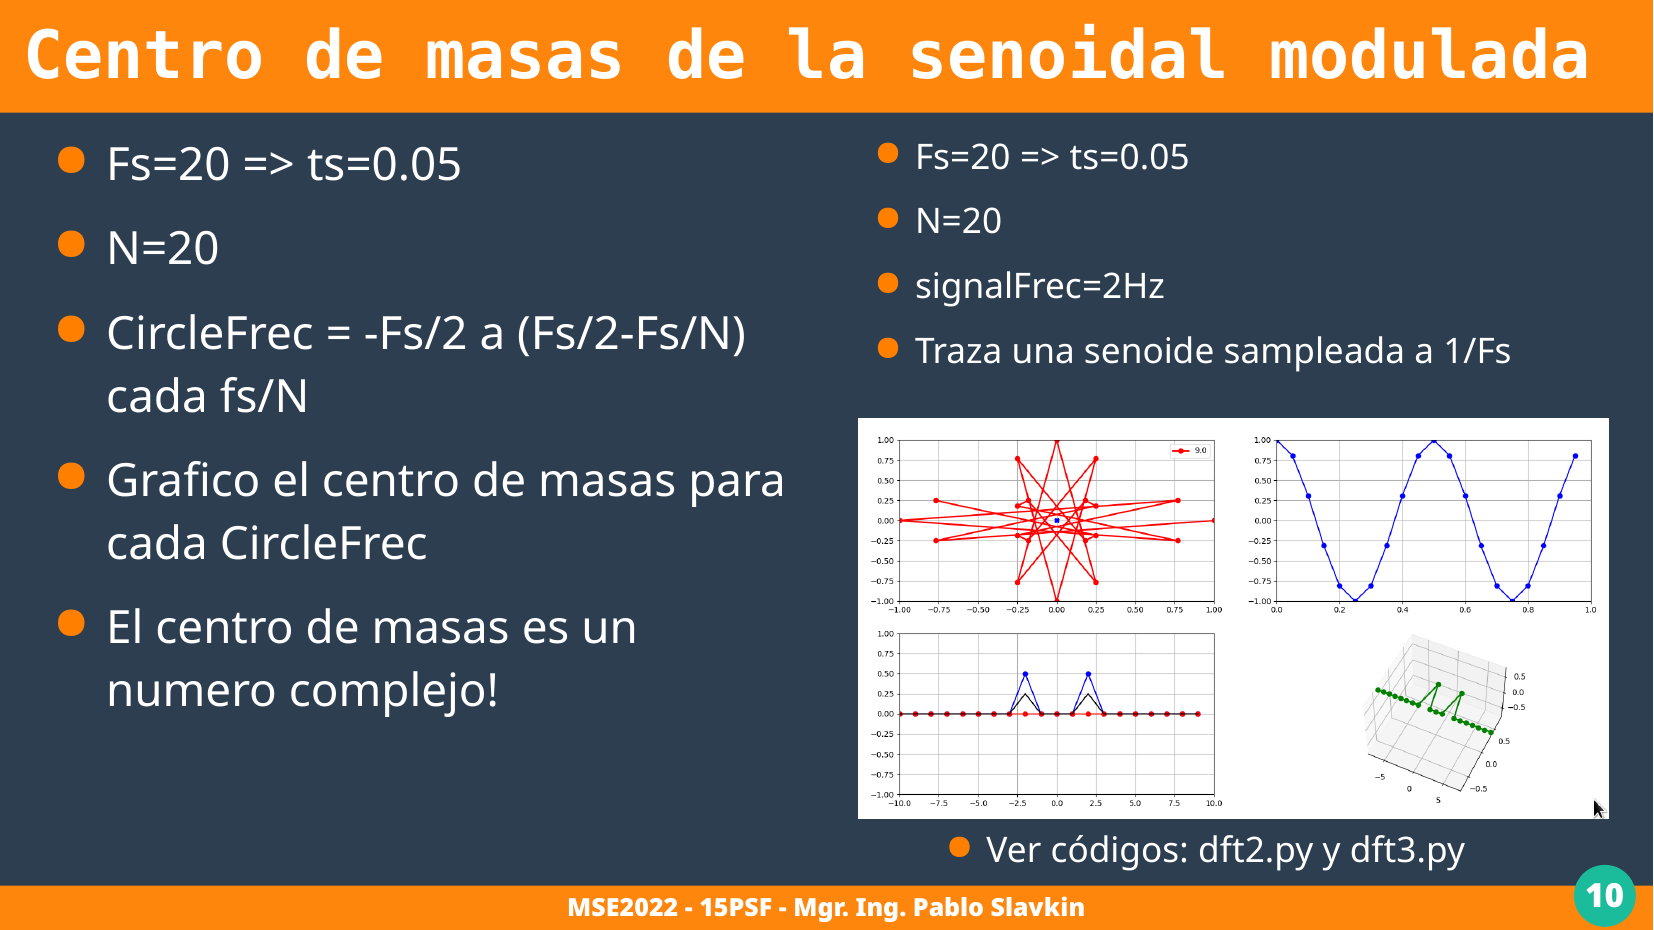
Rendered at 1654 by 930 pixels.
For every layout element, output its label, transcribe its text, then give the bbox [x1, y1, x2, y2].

title Centro de masas de la senoidal modulada [23, 16, 1637, 113]
picture [858, 418, 1609, 819]
list Fs=20 => ts=0.05 N=20 signalFrec=2Hz Traza una senoide sampleada a 1/Fs [860, 131, 1613, 376]
list Ver códigos: dft2.py y dft3.py [931, 825, 1495, 901]
list Fs=20 => ts=0.05 N=20 CircleFrec = -Fs/2 a (Fs/2-Fs/N) cada fs/N Grafico el centro de masas para cada CircleFrec El centro de masas es un numero complejo! [35, 131, 788, 826]
